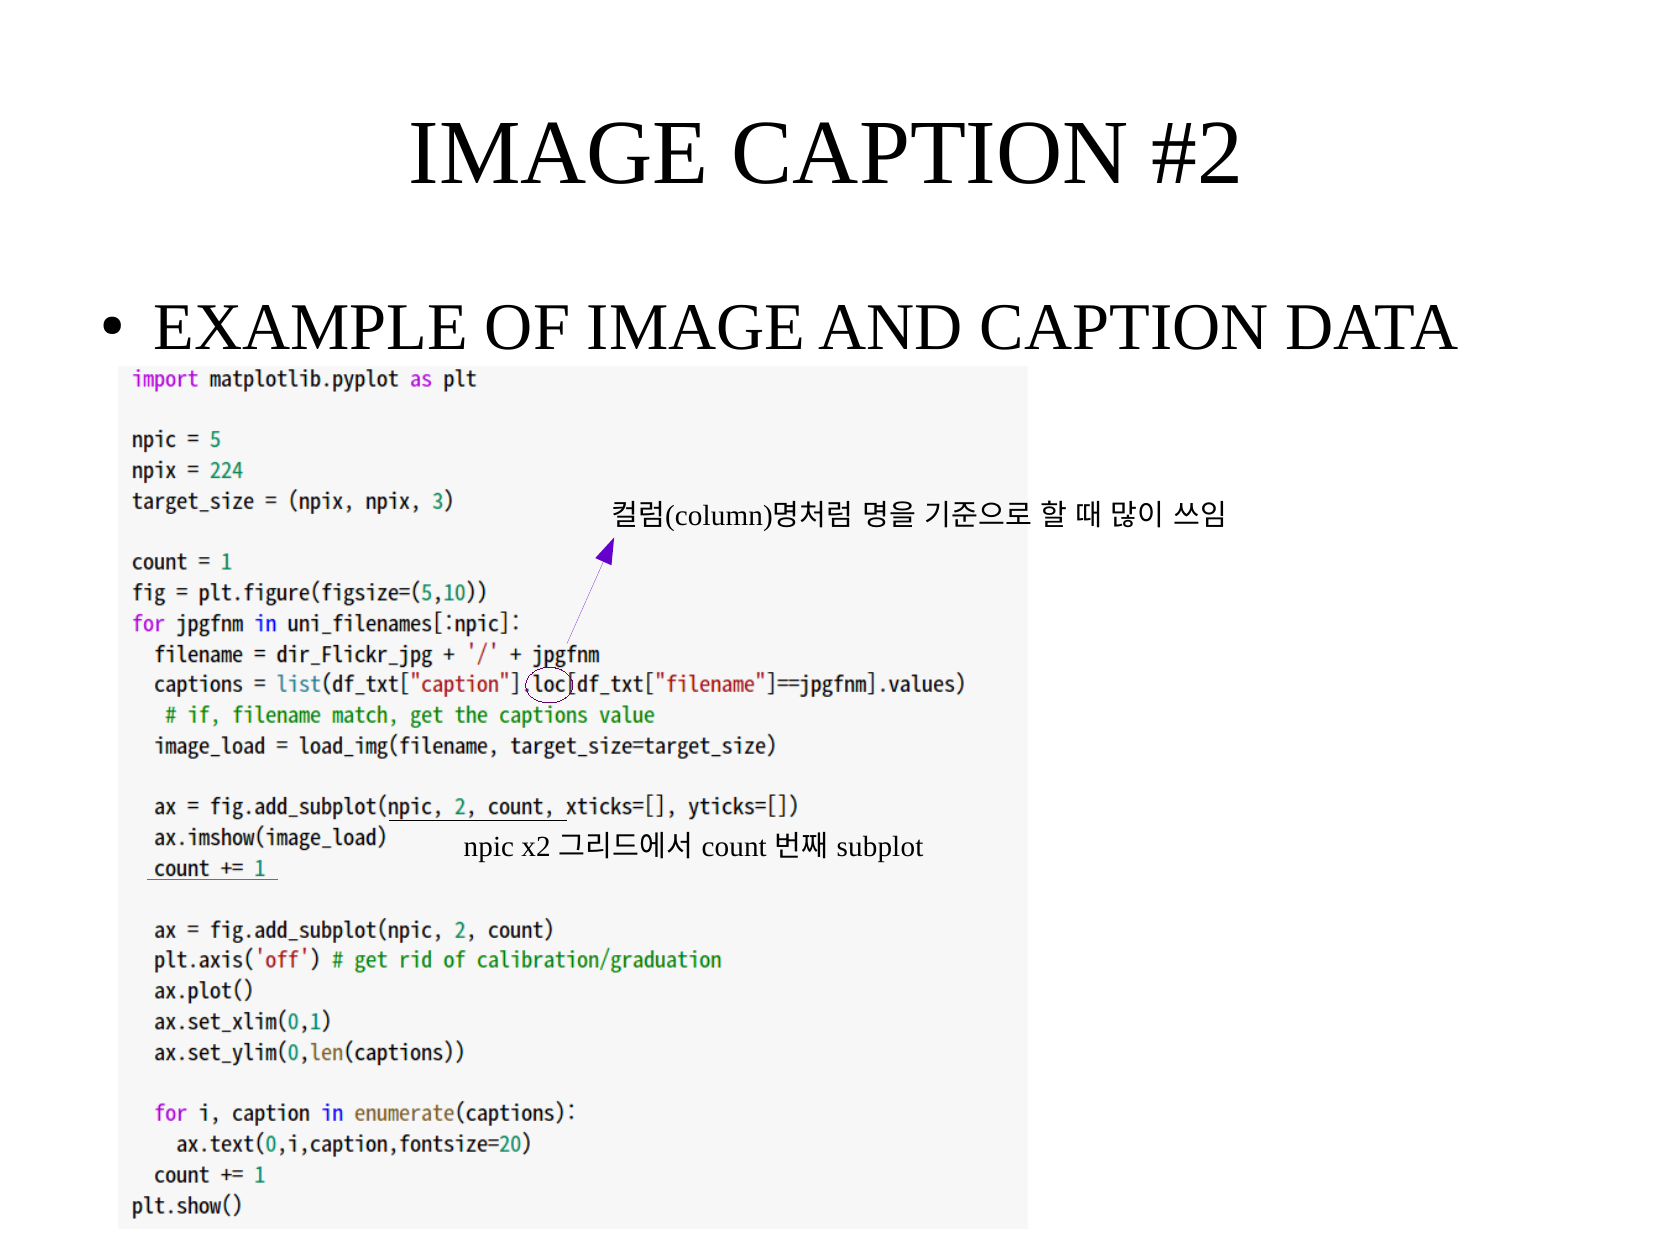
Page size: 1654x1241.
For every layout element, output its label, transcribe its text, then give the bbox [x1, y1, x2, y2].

text_box npic x2 그리드에서 count 번째 subplot [448, 814, 1418, 886]
picture [118, 1010, 1028, 1229]
text_box 컬럼(column)명처럼 명을 기준으로 할 때 많이 쓰임 [555, 484, 1524, 556]
title IMAGE CAPTION #2 [82, 49, 1571, 257]
list EXAMPLE OF IMAGE AND CAPTION DATA [82, 290, 1571, 1010]
